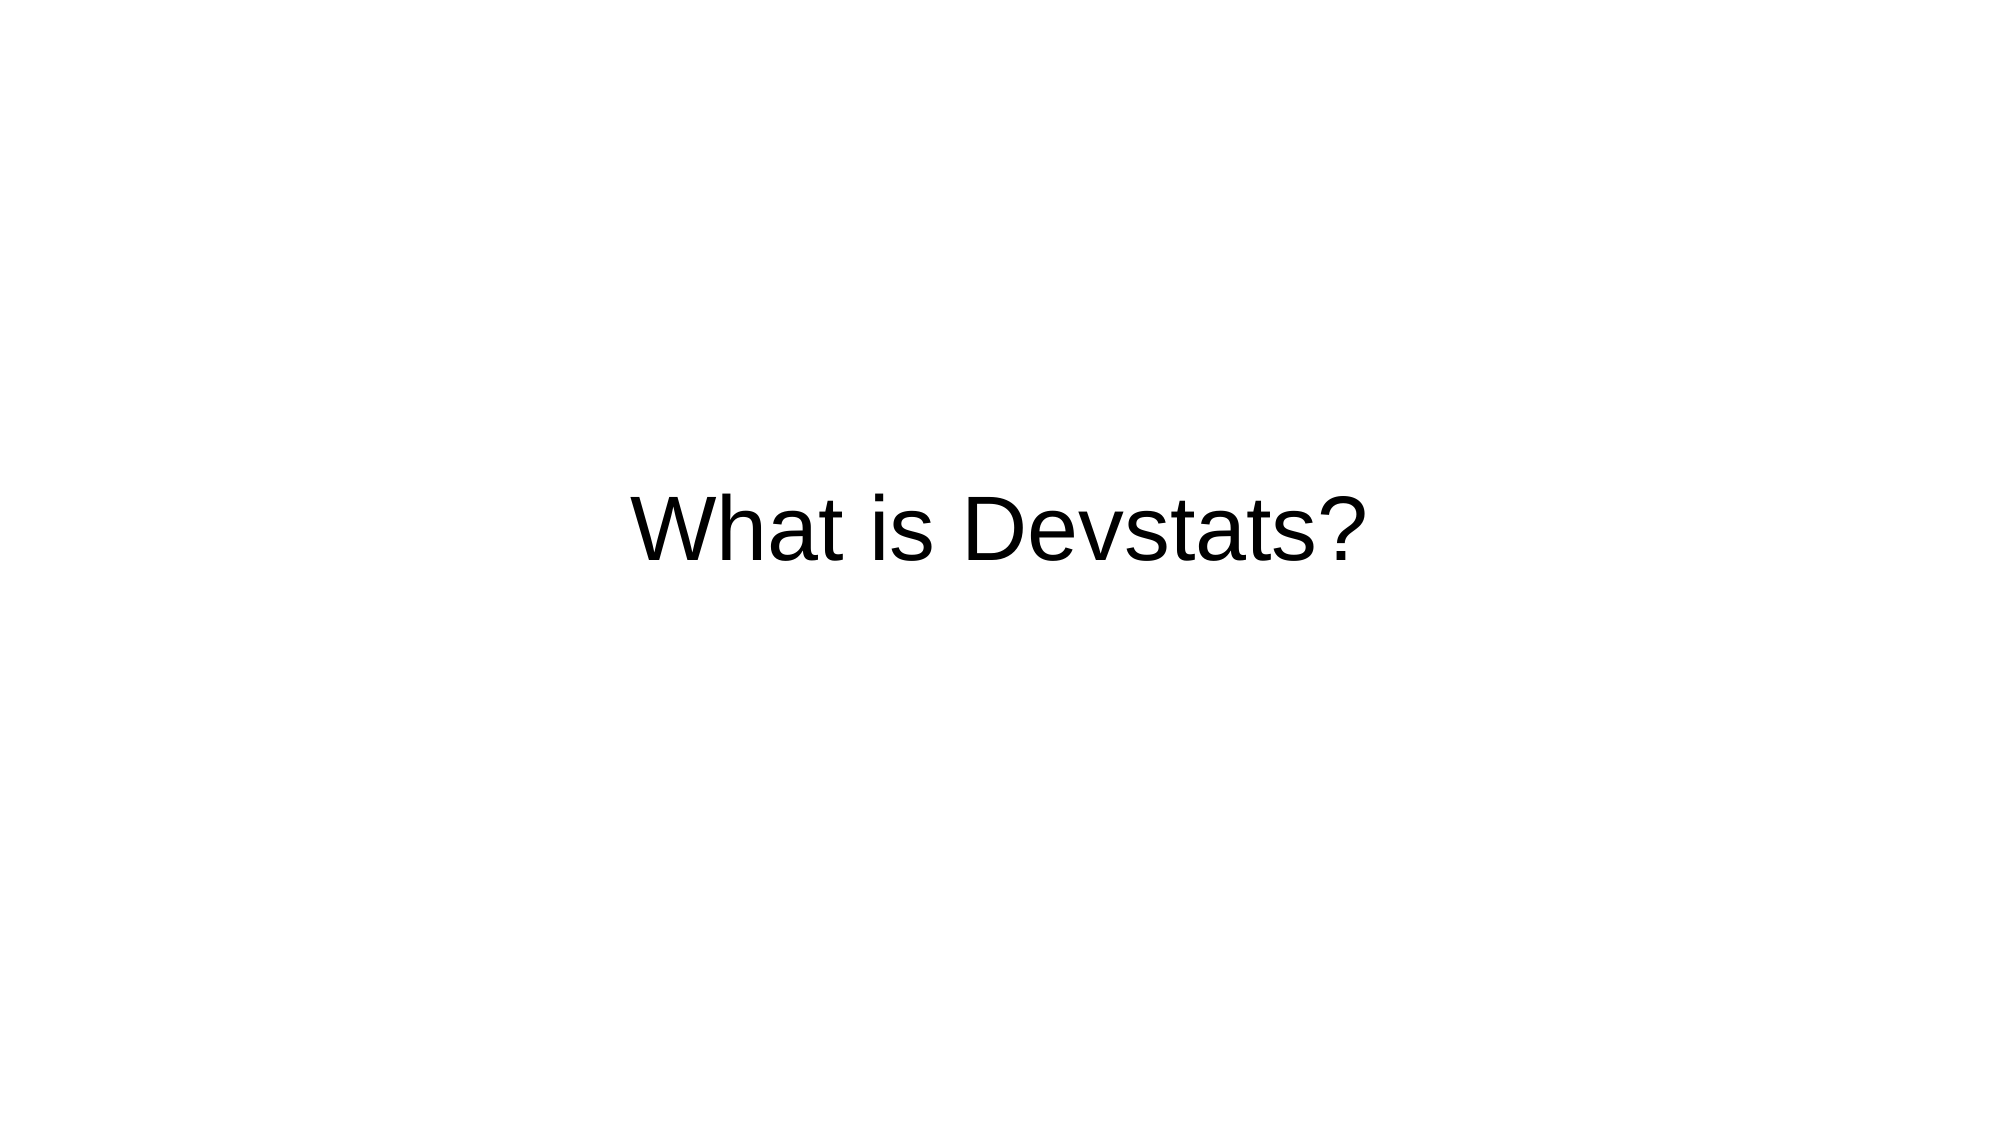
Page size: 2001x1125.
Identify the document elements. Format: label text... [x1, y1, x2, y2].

title What is Devstats? [99, 434, 1900, 623]
